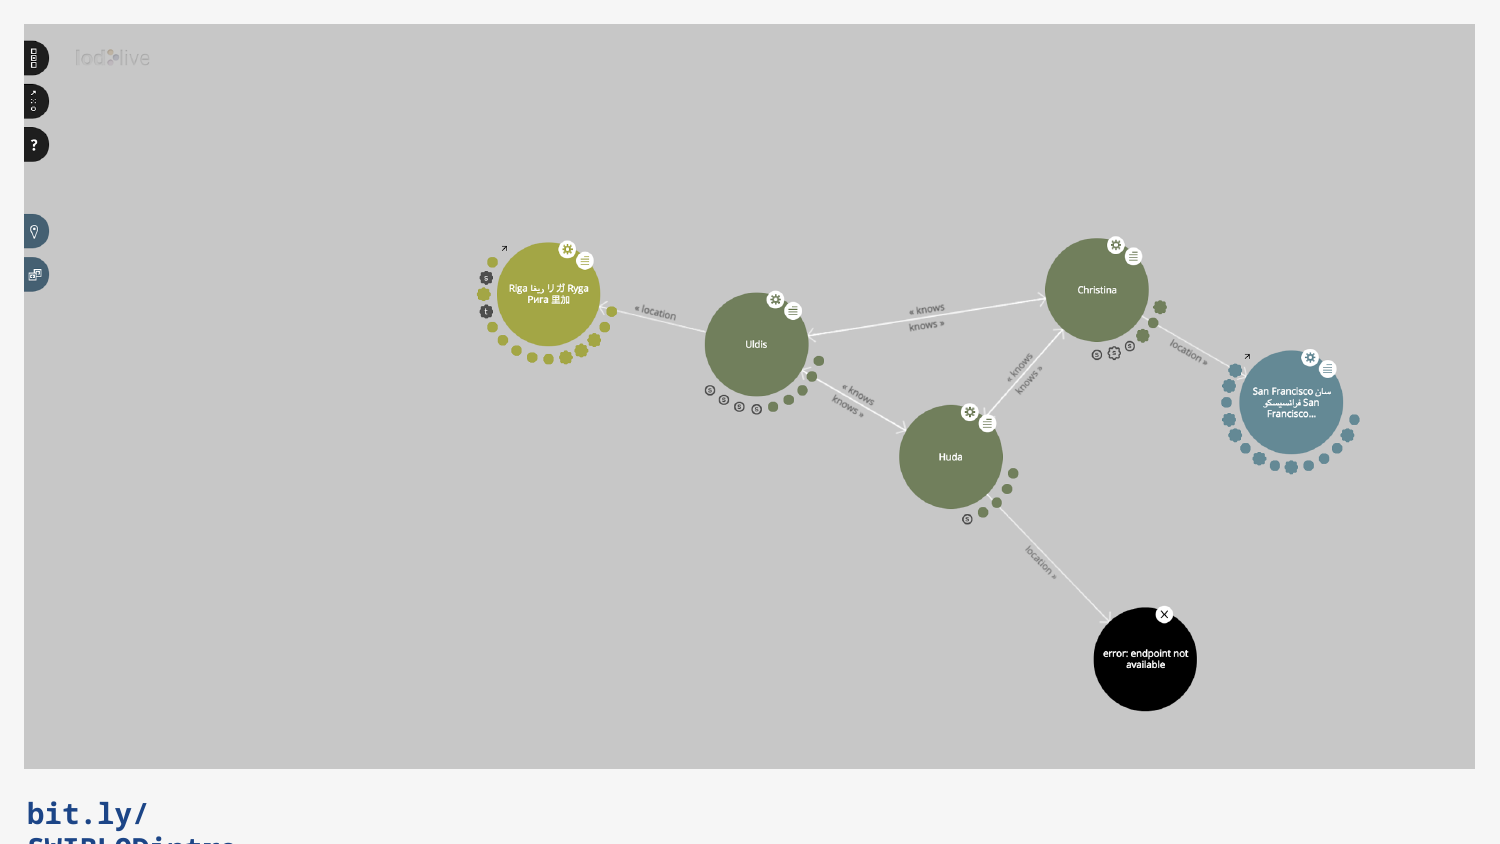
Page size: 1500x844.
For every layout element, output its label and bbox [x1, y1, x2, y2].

picture [24, 24, 1475, 769]
